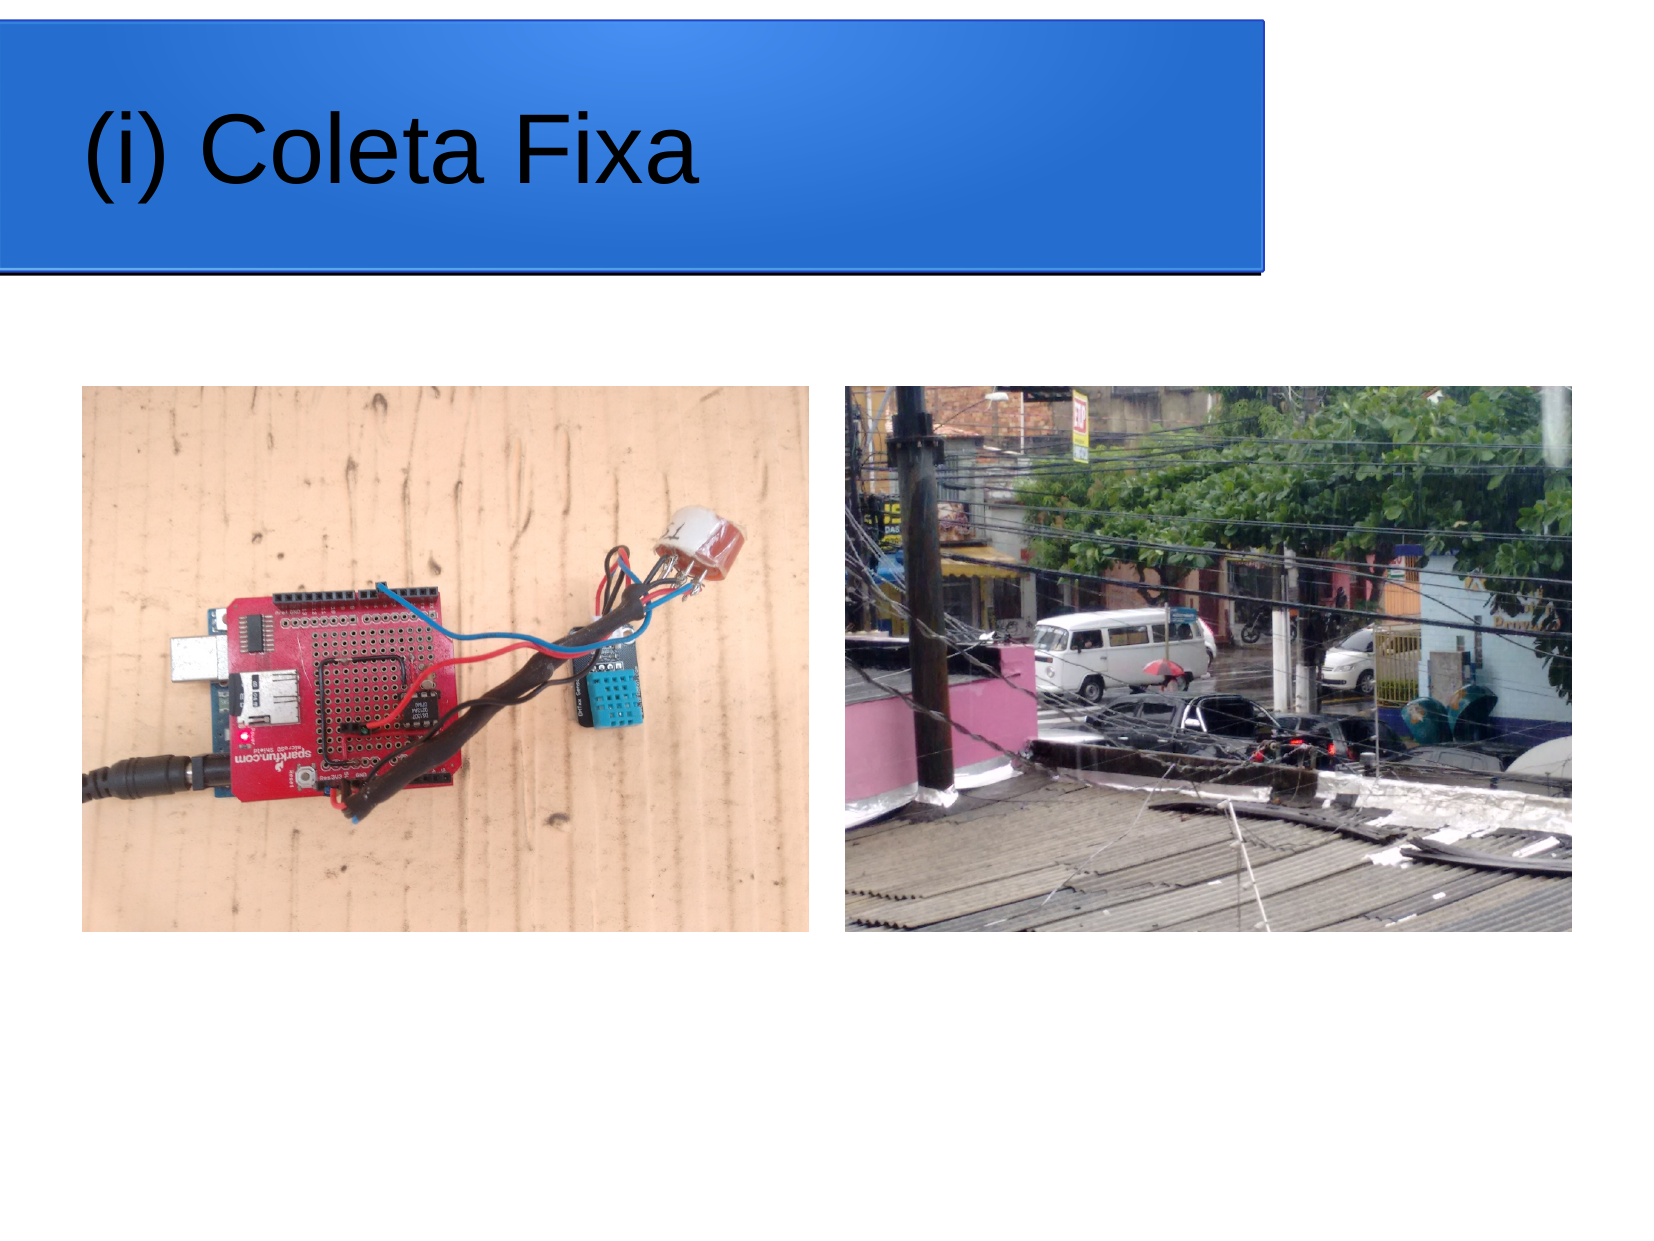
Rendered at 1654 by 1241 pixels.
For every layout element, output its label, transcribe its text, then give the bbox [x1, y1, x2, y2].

picture [845, 386, 1572, 932]
title (i) Coleta Fixa [82, 47, 1235, 252]
picture [82, 386, 809, 932]
